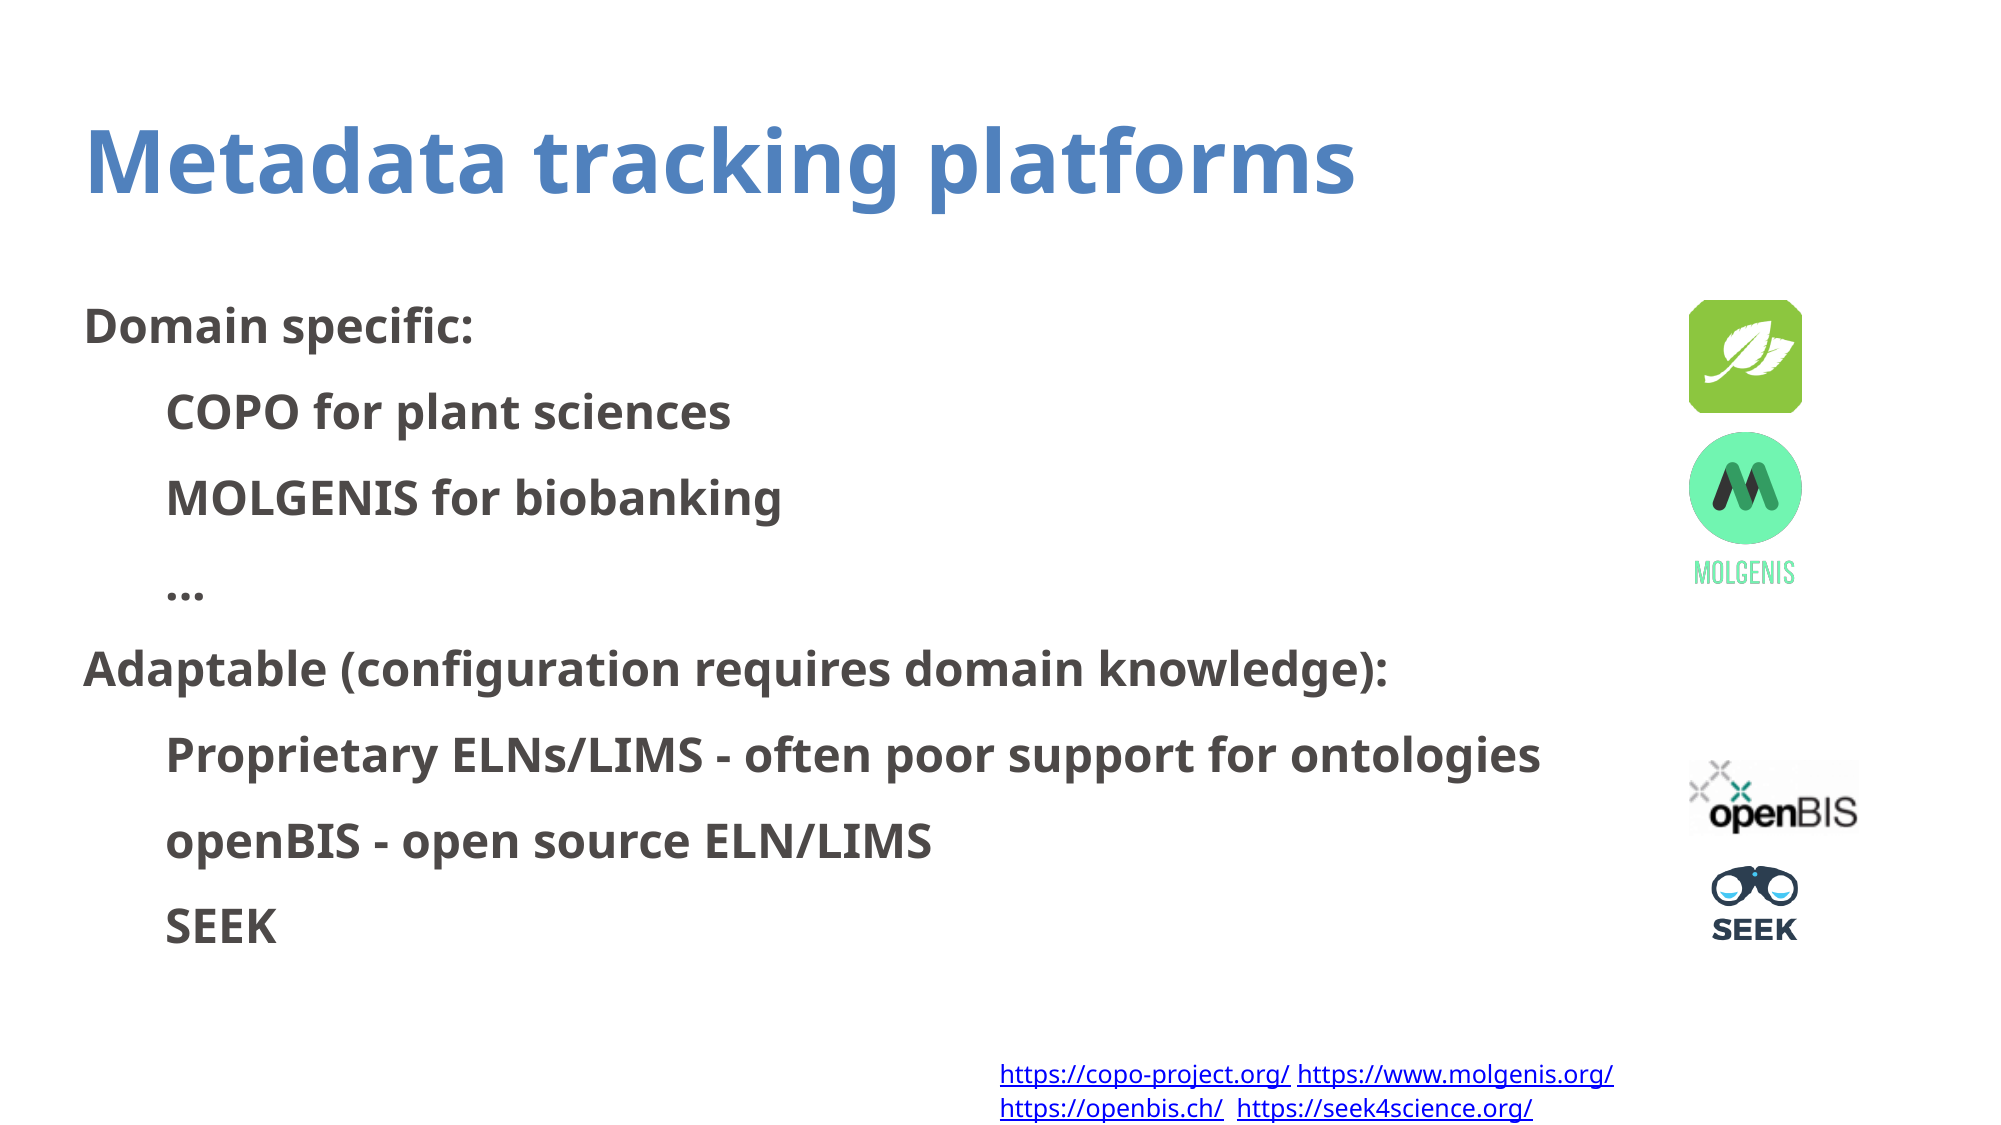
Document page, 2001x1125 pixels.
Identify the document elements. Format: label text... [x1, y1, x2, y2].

picture [1698, 848, 1811, 959]
picture [1689, 760, 1859, 836]
text_box https://copo-project.org/ https://www.molgenis.org/ https://openbis.ch/ https://seek4science.org/ [979, 1038, 1731, 1125]
picture [1689, 432, 1802, 584]
title Metadata tracking platforms [68, 102, 1932, 228]
picture [1689, 300, 1802, 413]
list Domain specific: COPO for plant sciences MOLGENIS for biobanking ... Adaptable (configuration requires domain knowledge): Proprietary ELNs/LIMS - often poor support for ontologies openBIS - open source ELN/LIMS SEEK [68, 252, 1565, 1000]
